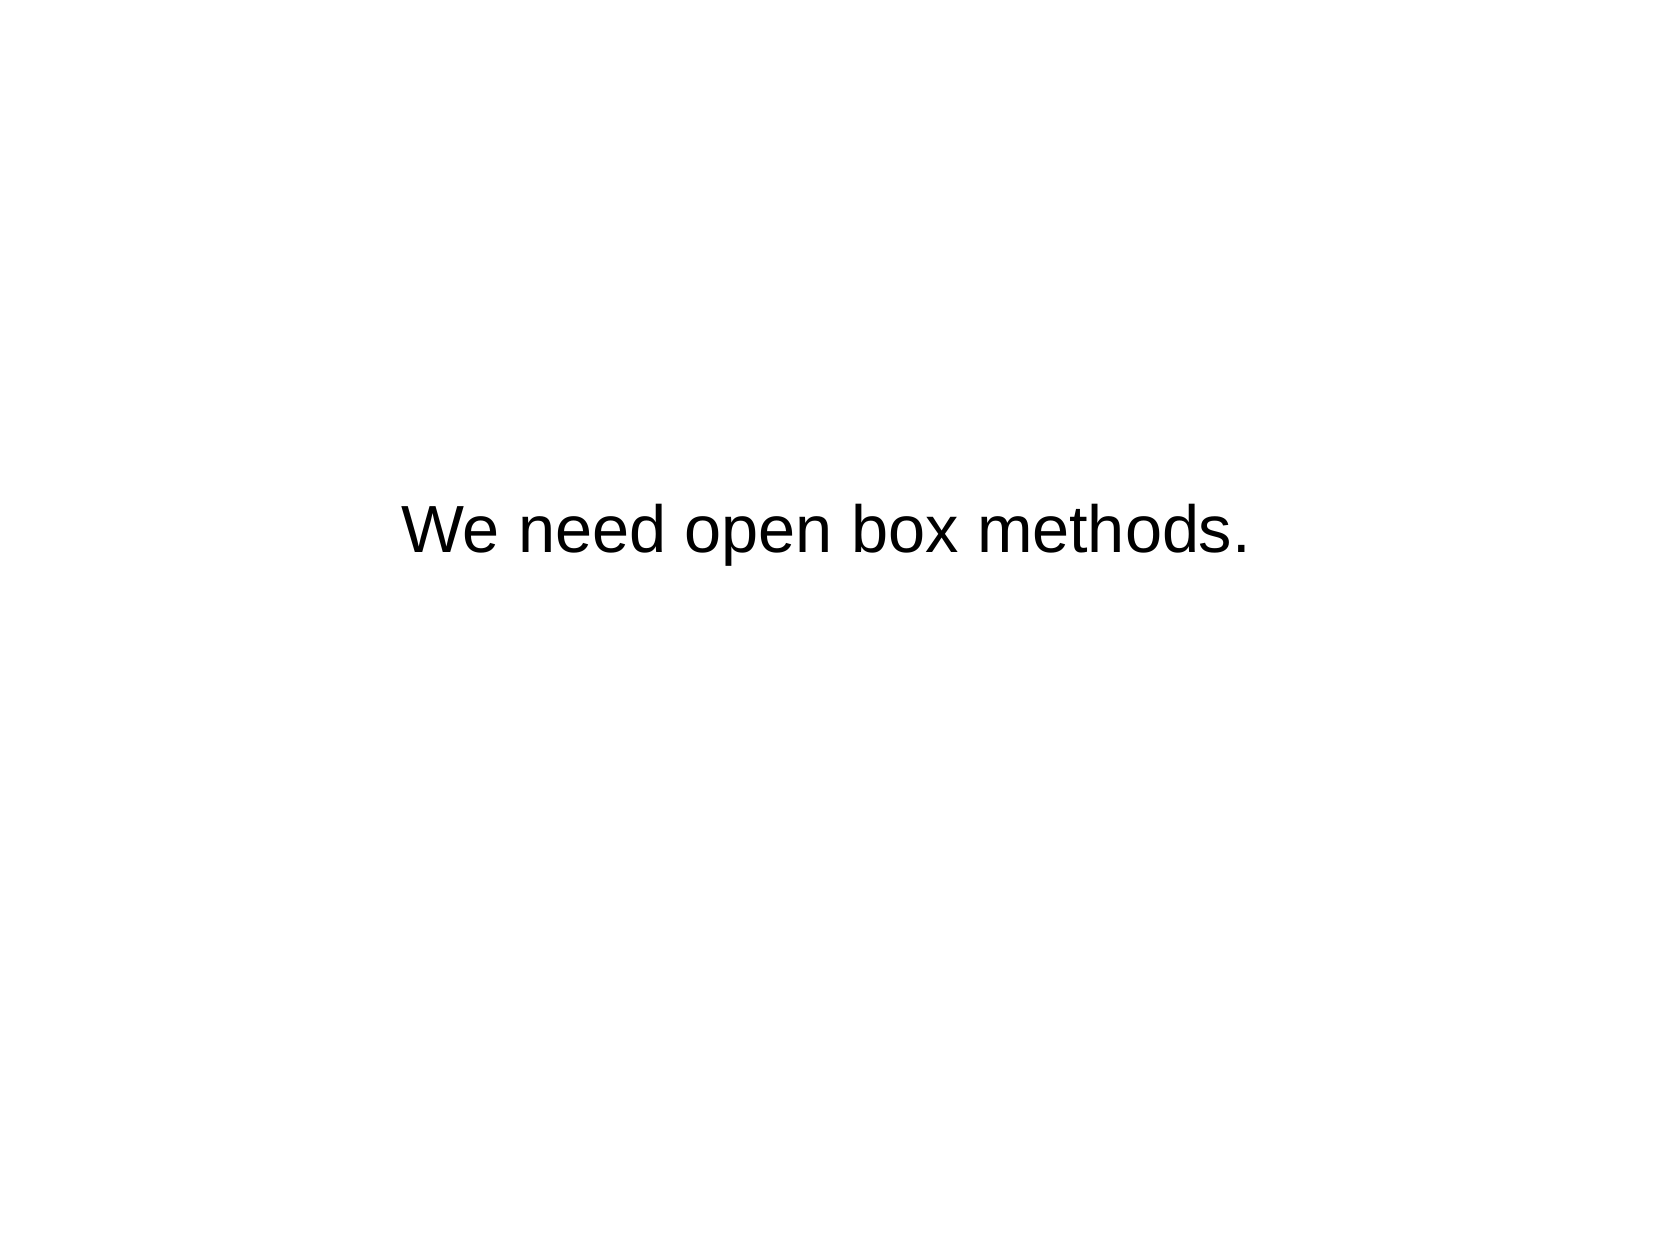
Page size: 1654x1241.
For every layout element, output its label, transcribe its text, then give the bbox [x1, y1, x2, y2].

subtitle We need open box methods. [82, 49, 1571, 1010]
